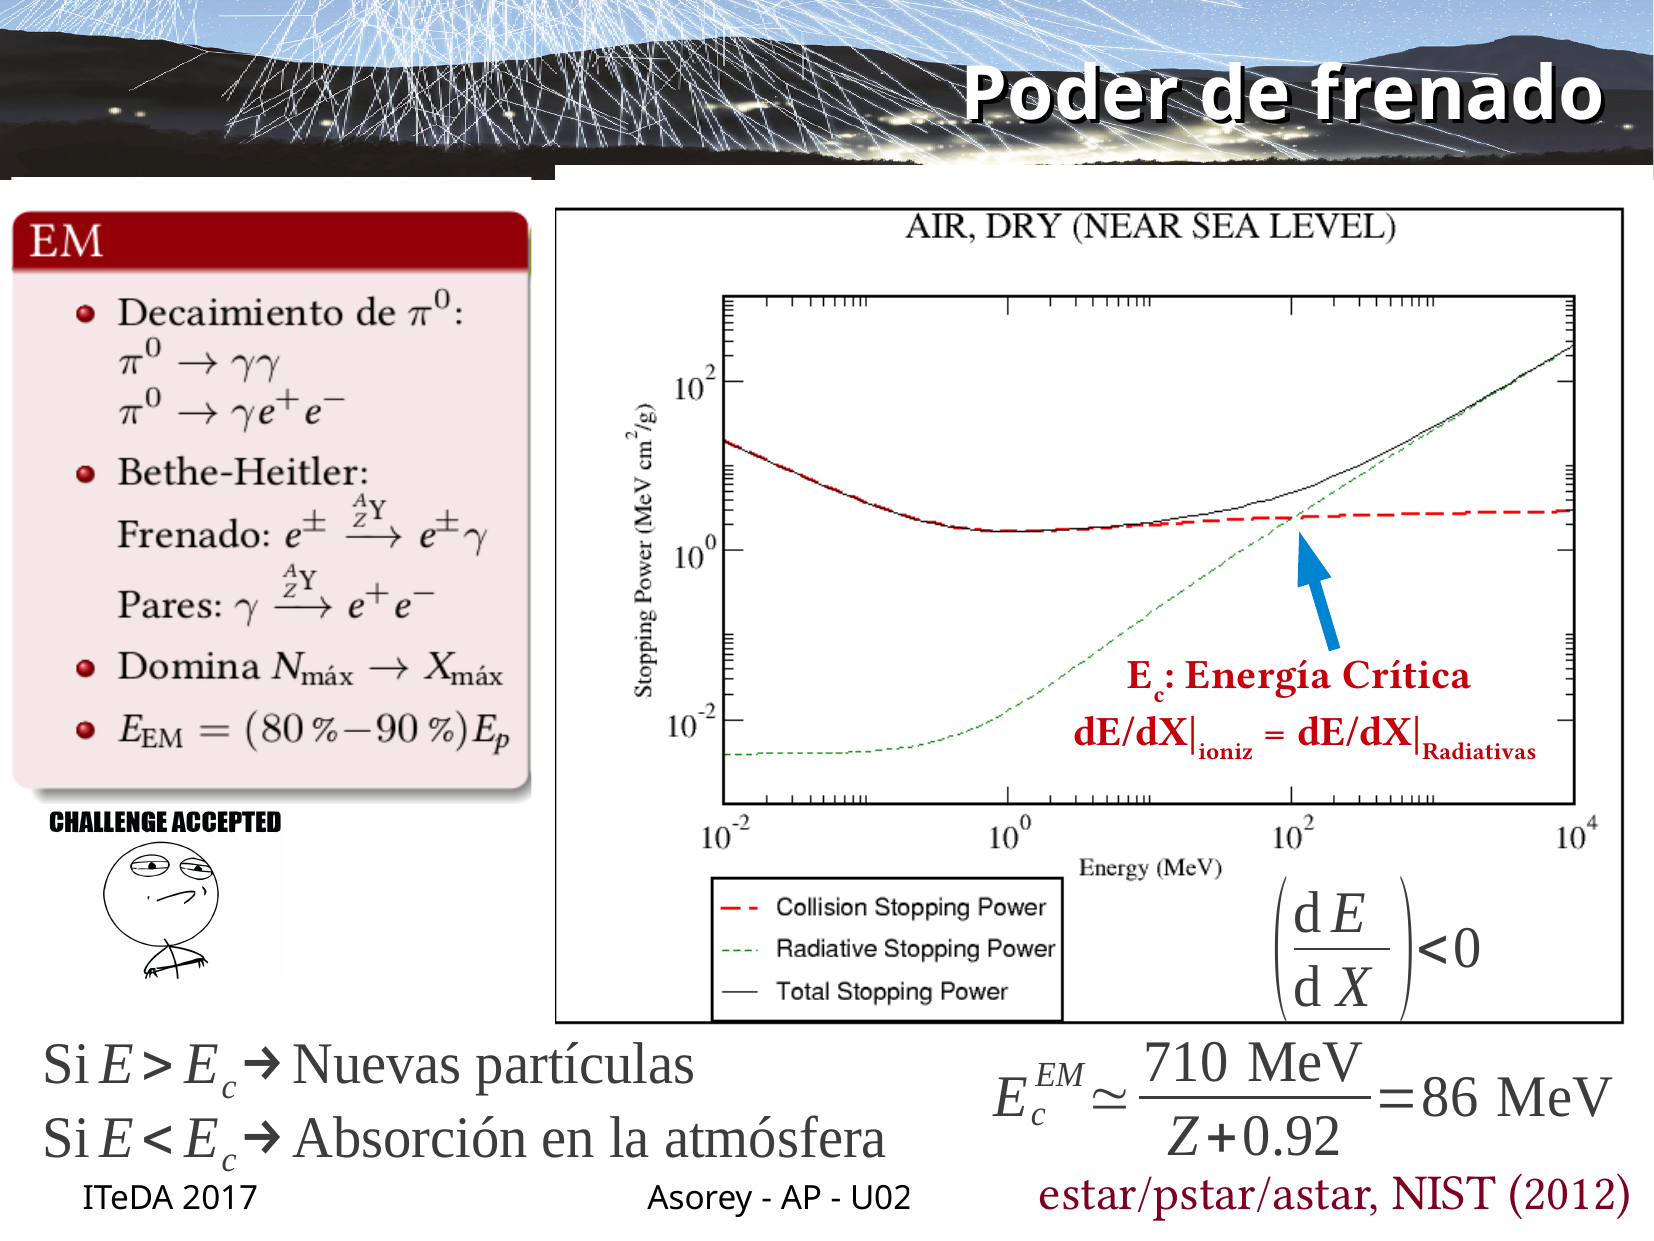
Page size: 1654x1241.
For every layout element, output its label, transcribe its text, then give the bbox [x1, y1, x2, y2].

chart [23, 1029, 910, 1182]
picture [47, 805, 284, 981]
chart [969, 874, 1634, 1157]
text_box estar/pstar/astar, NIST (2012) [909, 1157, 1647, 1241]
title Poder de frenado [45, 15, 1606, 166]
picture [0, 0, 1654, 1040]
text_box Ec: Energía Crítica dE/dX|ioniz = dE/dX|Radiativas [1049, 602, 1560, 815]
